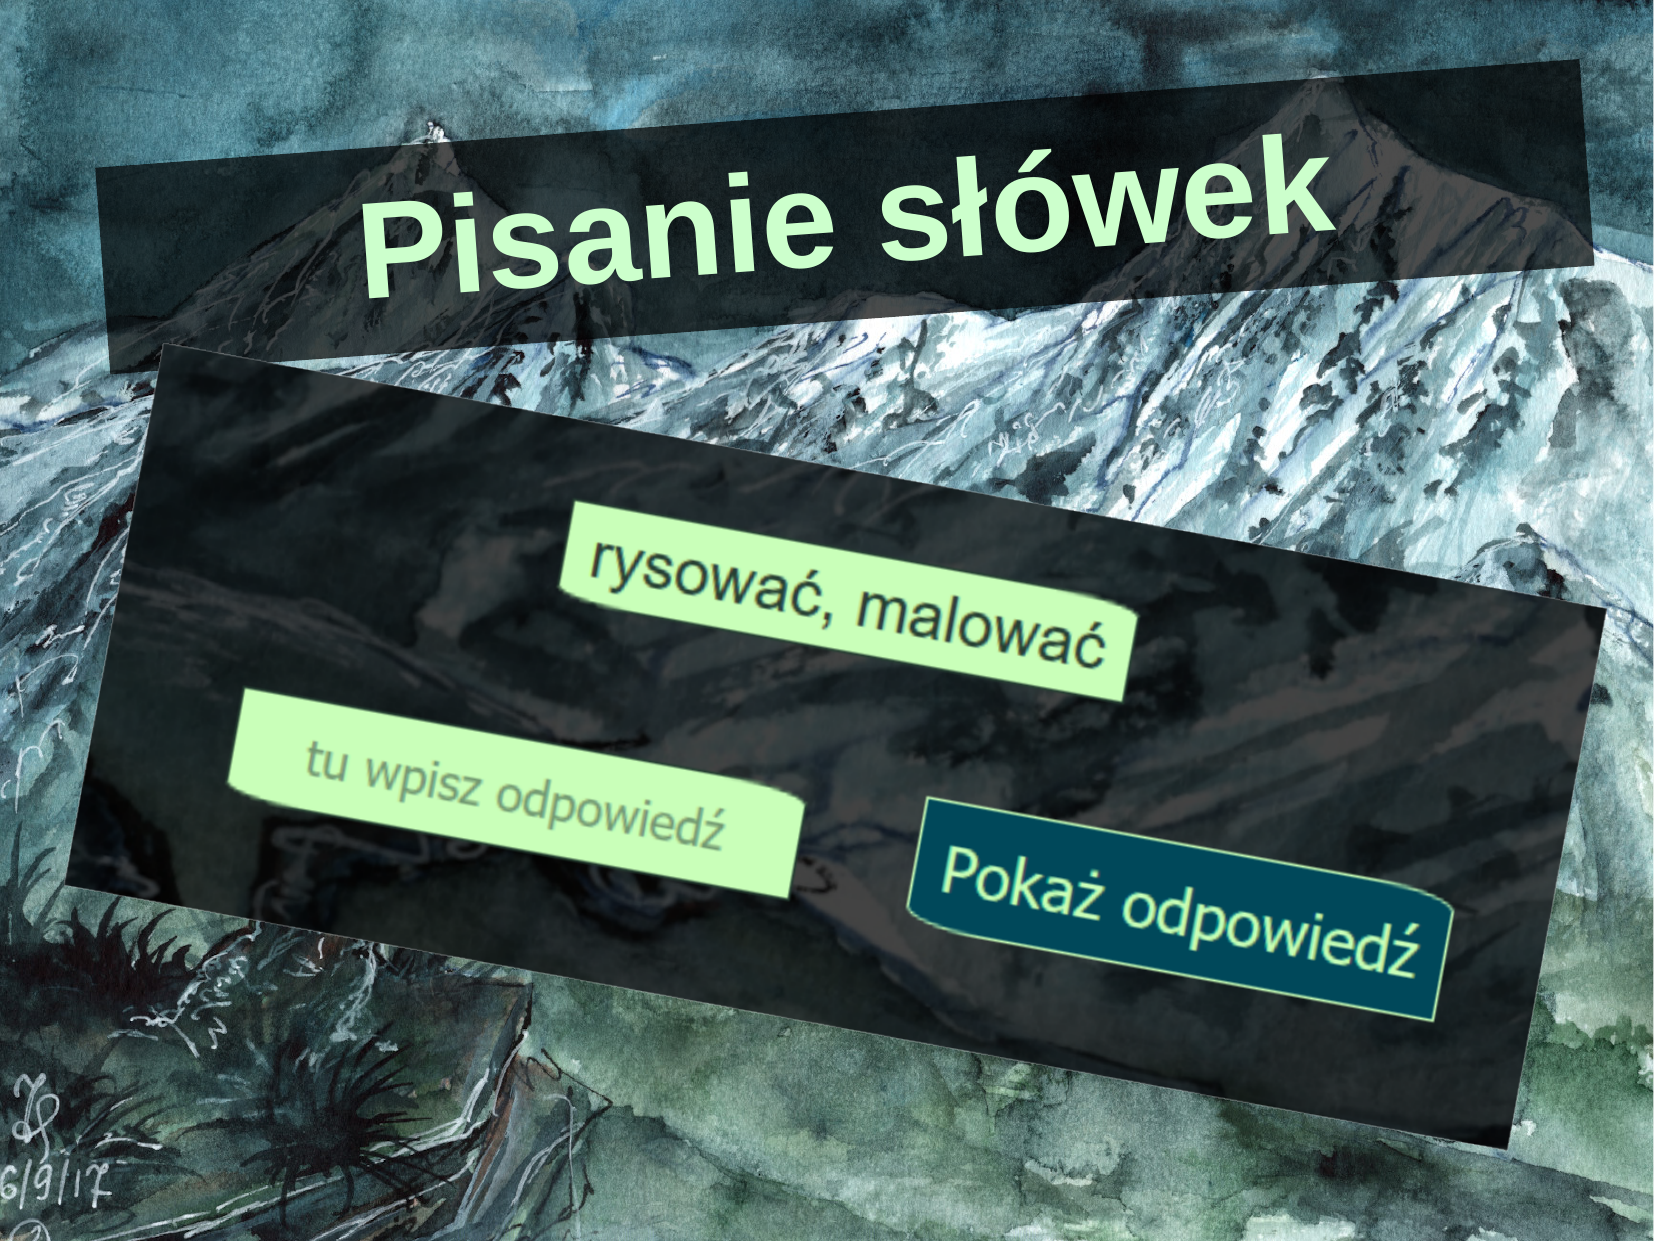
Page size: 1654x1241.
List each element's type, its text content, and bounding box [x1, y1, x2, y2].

picture [0, 0, 1654, 1241]
title Pisanie słówek [95, 59, 1595, 375]
